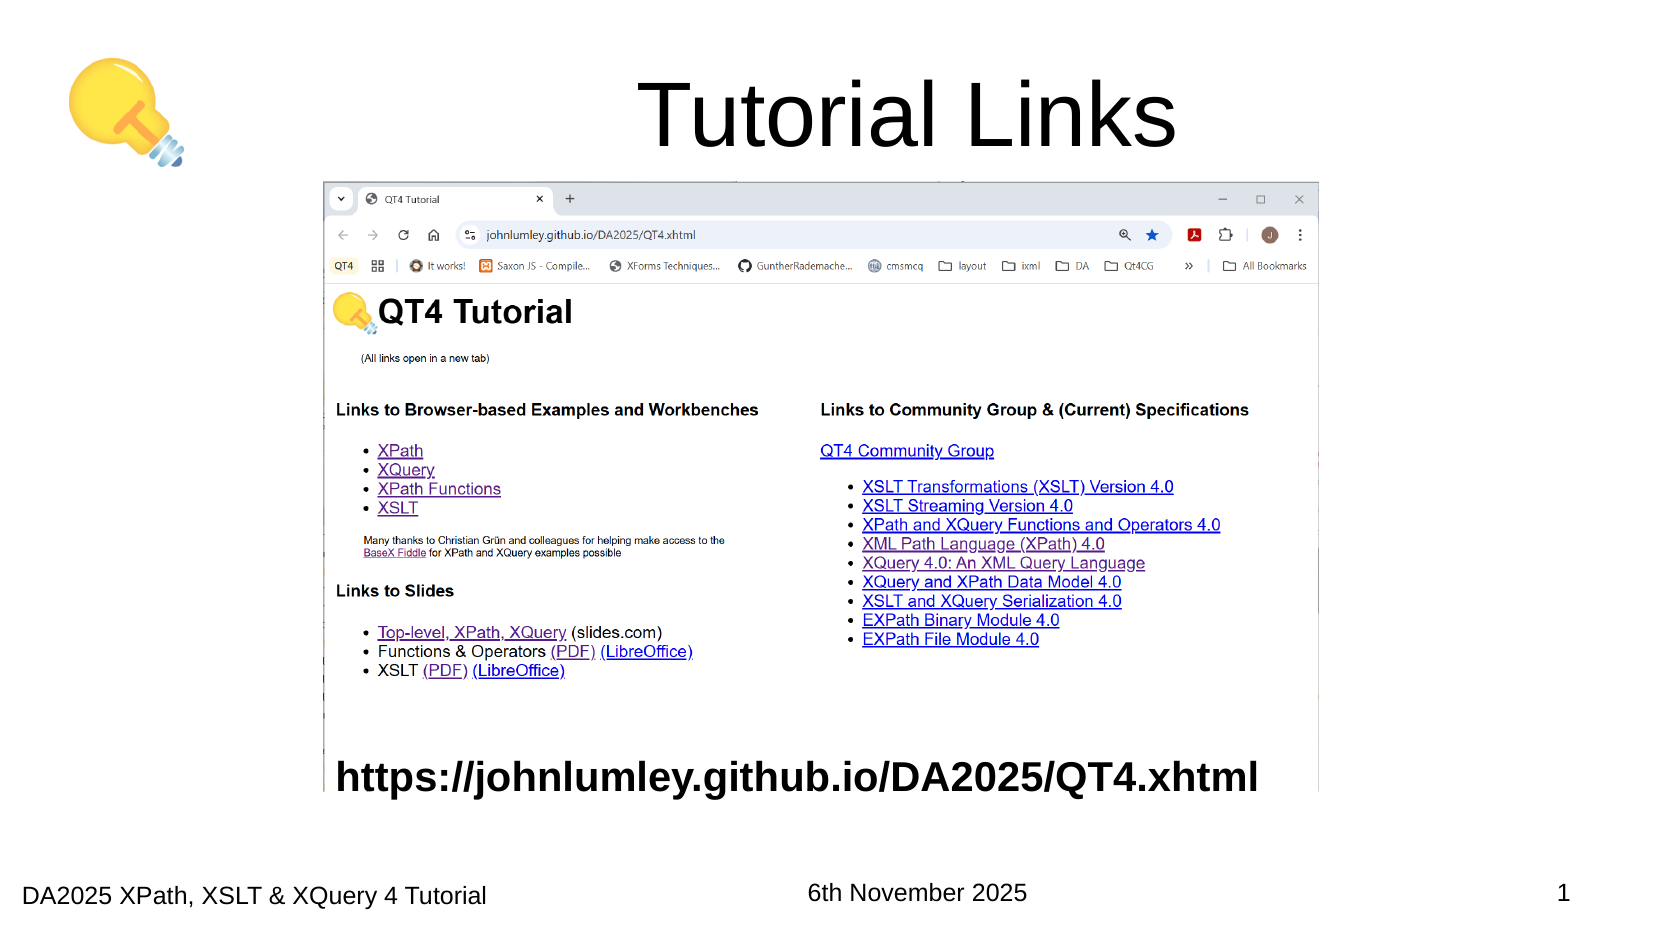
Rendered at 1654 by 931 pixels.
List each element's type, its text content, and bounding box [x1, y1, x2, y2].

text_box https://johnlumley.github.io/DA2025/QT4.xhtml [320, 745, 1315, 816]
picture [69, 58, 184, 167]
title Tutorial Links [244, 37, 1571, 193]
picture [323, 181, 1319, 792]
